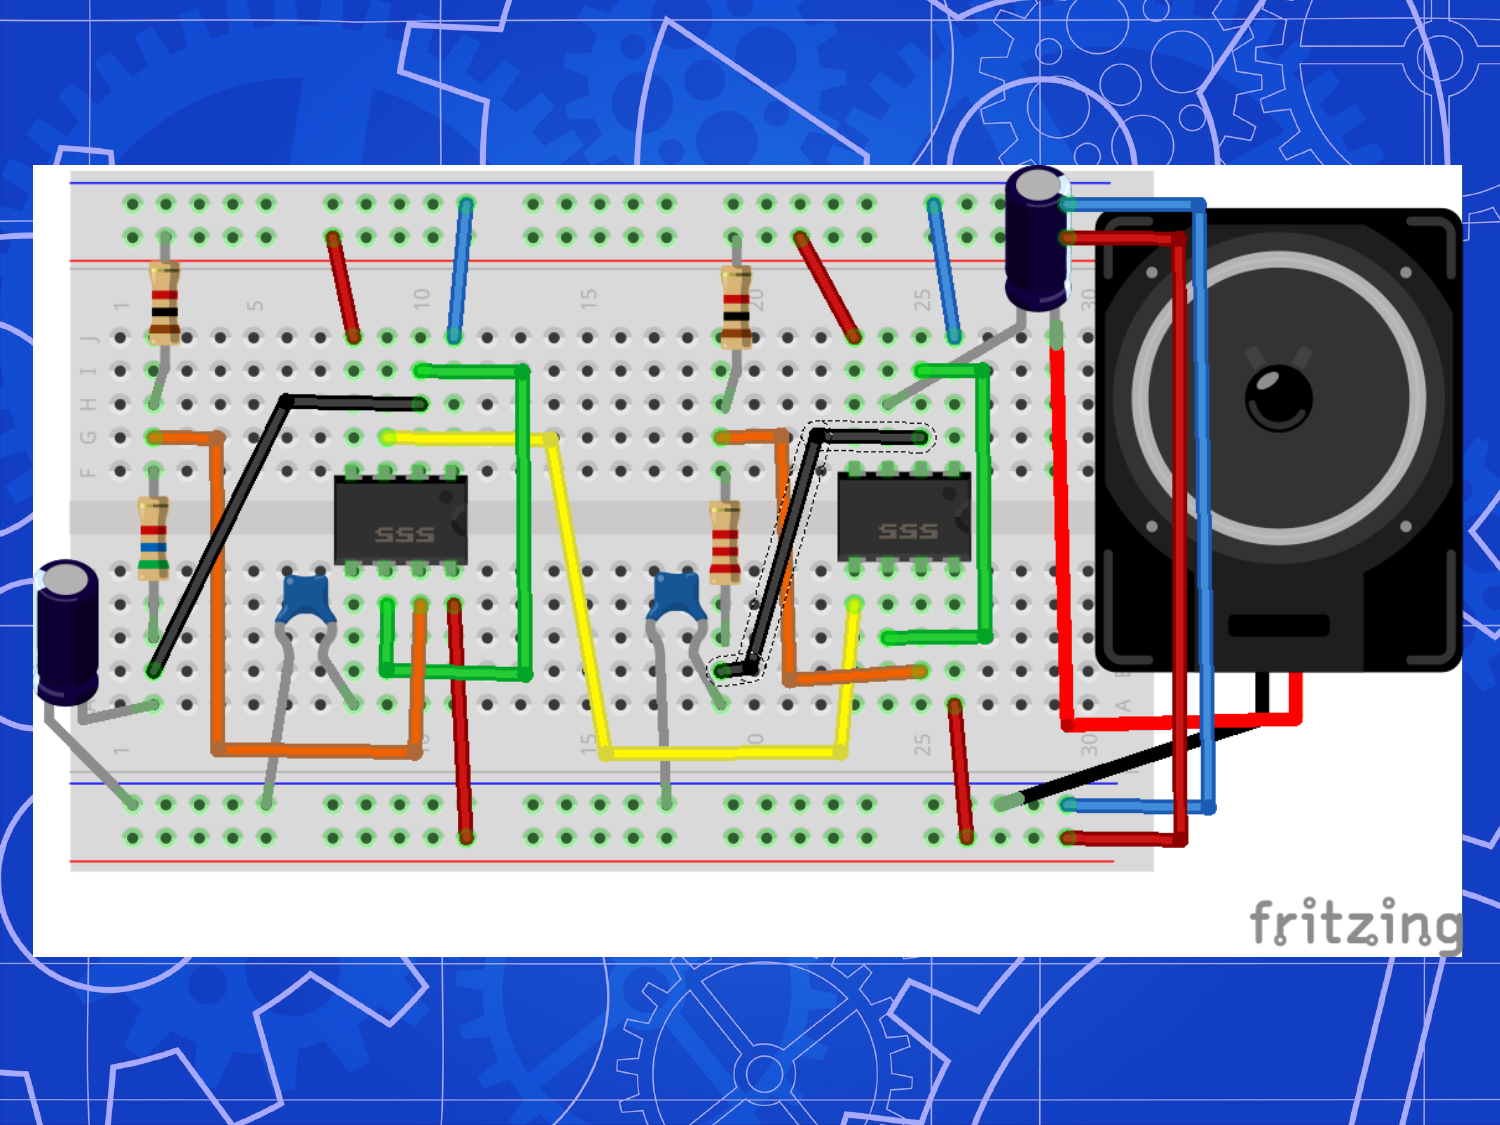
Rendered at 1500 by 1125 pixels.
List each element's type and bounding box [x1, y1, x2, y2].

picture [33, 165, 1465, 957]
